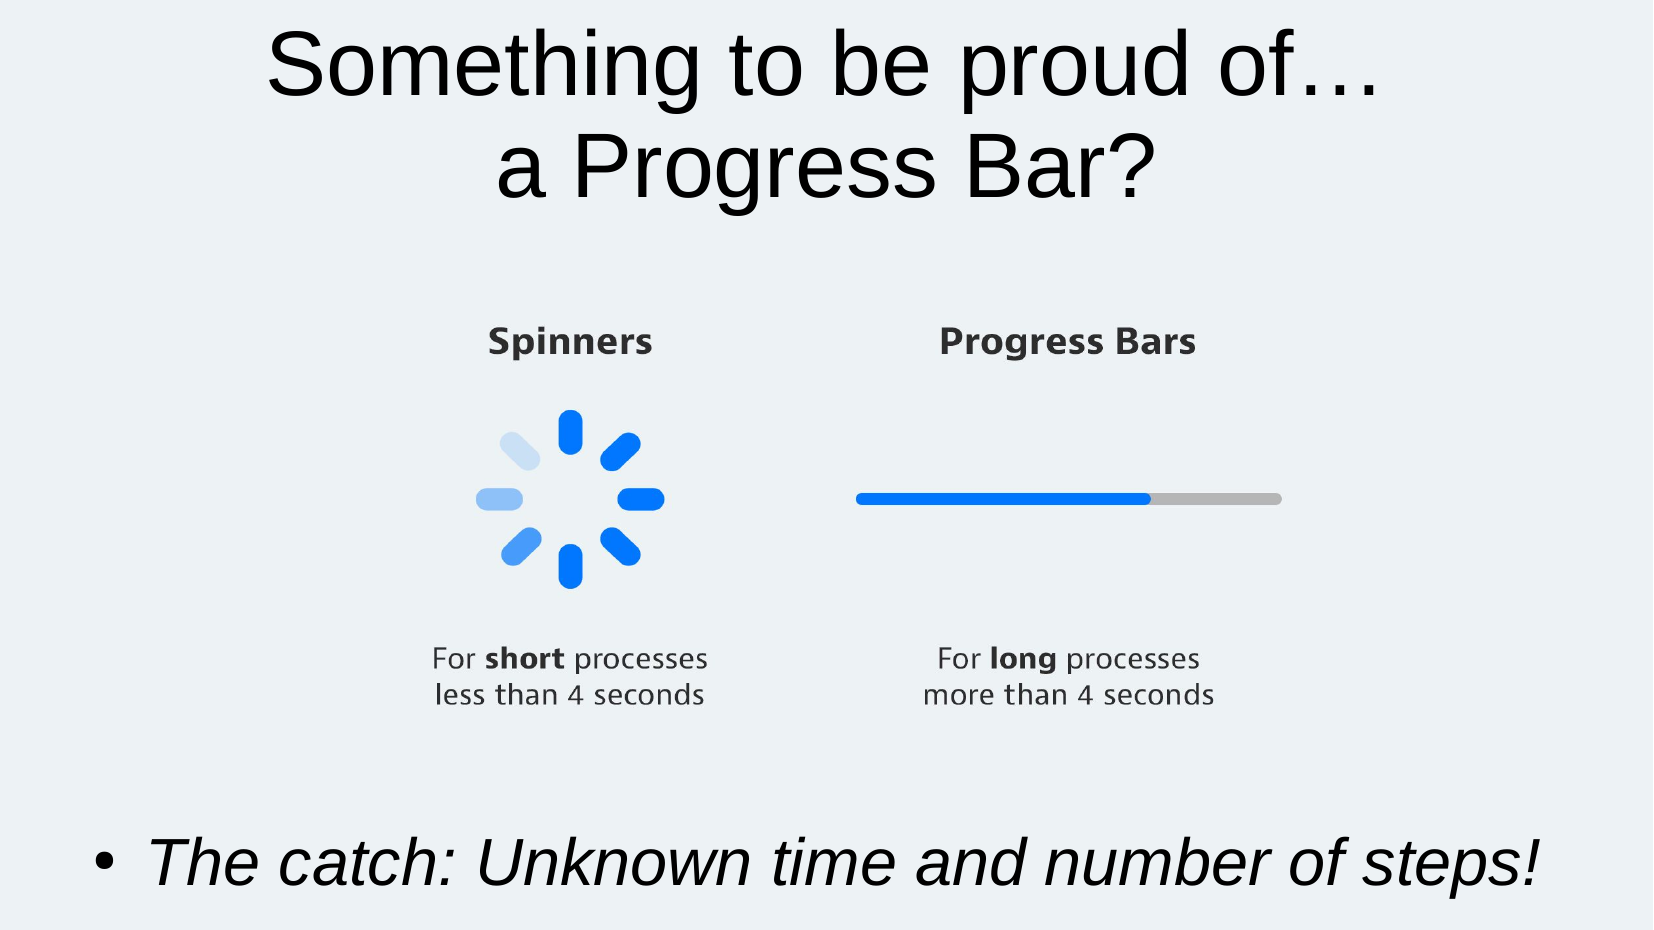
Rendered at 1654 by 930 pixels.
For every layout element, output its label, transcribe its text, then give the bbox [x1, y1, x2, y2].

title Something to be proud of… a Progress Bar? [82, 0, 1571, 269]
picture [375, 278, 1351, 751]
list The catch: Unknown time and number of steps! [74, 824, 1563, 907]
